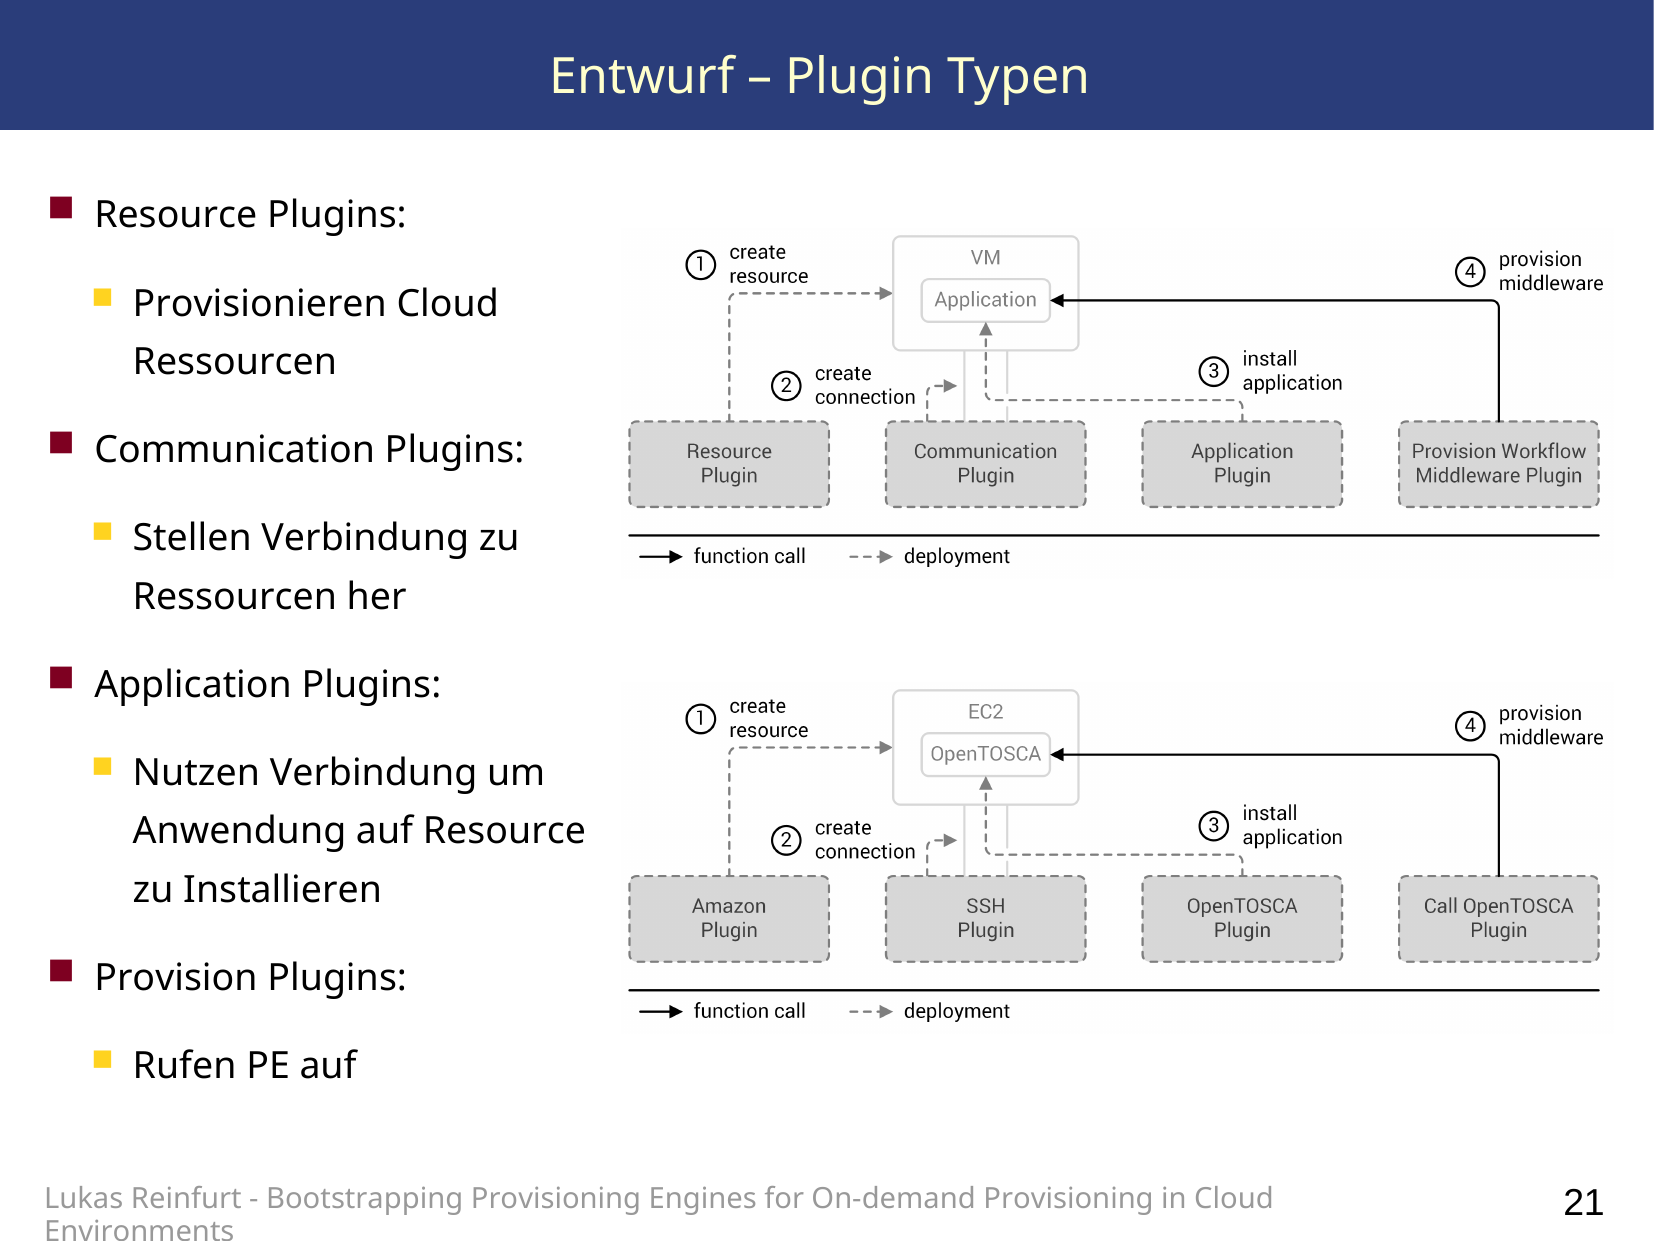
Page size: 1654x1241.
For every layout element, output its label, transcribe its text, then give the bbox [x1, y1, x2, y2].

picture [621, 682, 1614, 1034]
list Resource Plugins: Provisionieren Cloud Ressourcen Communication Plugins: Stellen Verbindung zu Ressourcen her Application Plugins: Nutzen Verbindung um Anwendung auf Resource zu Installieren Provision Plugins: Rufen PE auf [47, 177, 603, 1146]
picture [621, 228, 1614, 579]
title Entwurf – Plugin Typen [47, 23, 1607, 119]
